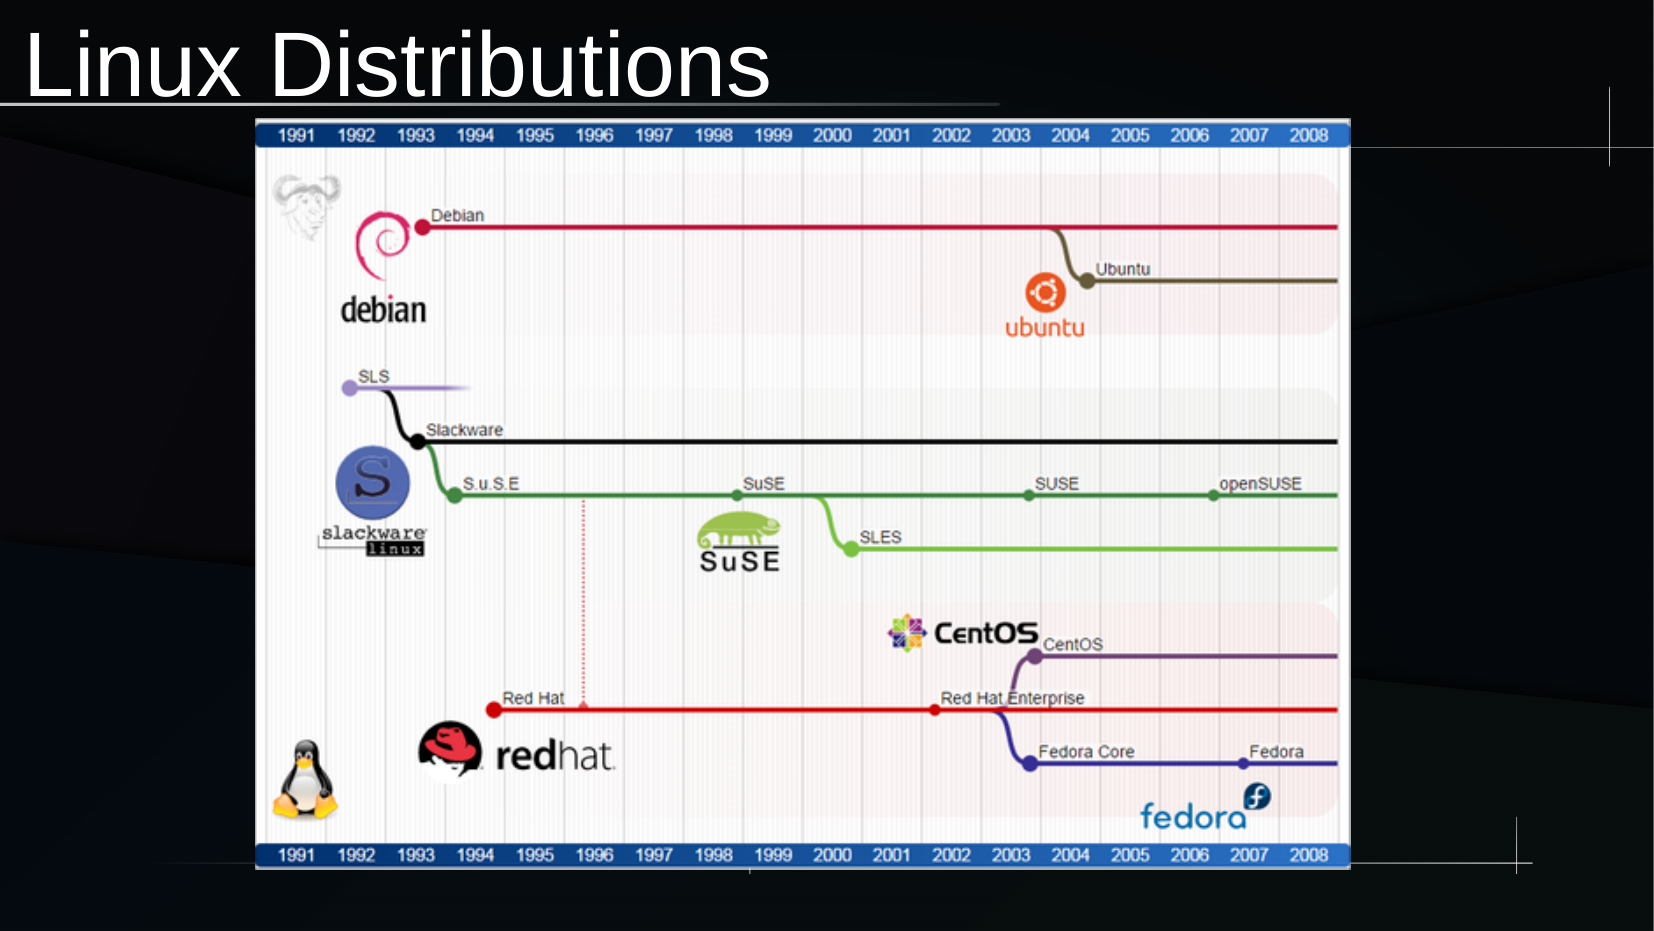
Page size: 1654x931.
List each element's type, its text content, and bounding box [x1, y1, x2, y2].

picture [0, 0, 1654, 931]
title Linux Distributions [23, 11, 1589, 119]
